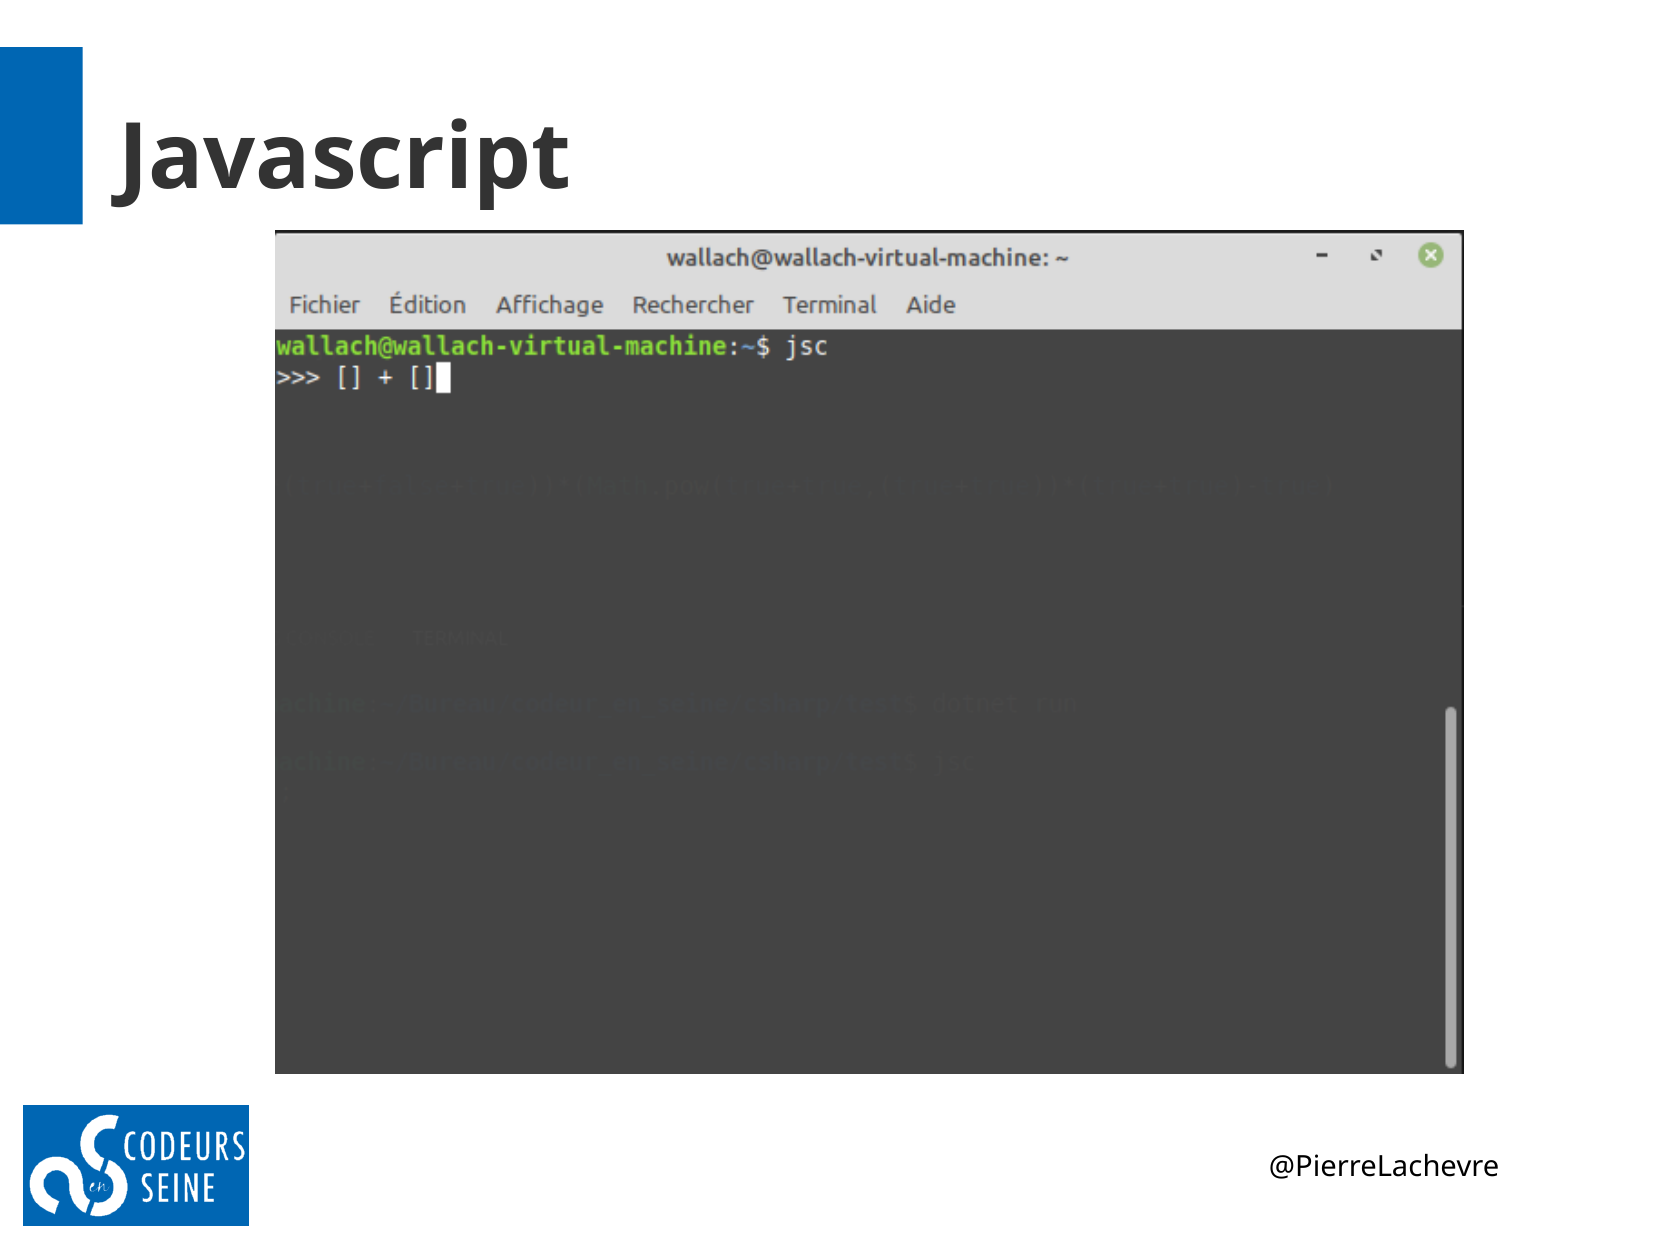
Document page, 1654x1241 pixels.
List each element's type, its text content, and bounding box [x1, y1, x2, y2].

picture [275, 230, 1464, 1074]
picture [23, 1105, 249, 1226]
title Javascript [118, 49, 1571, 257]
